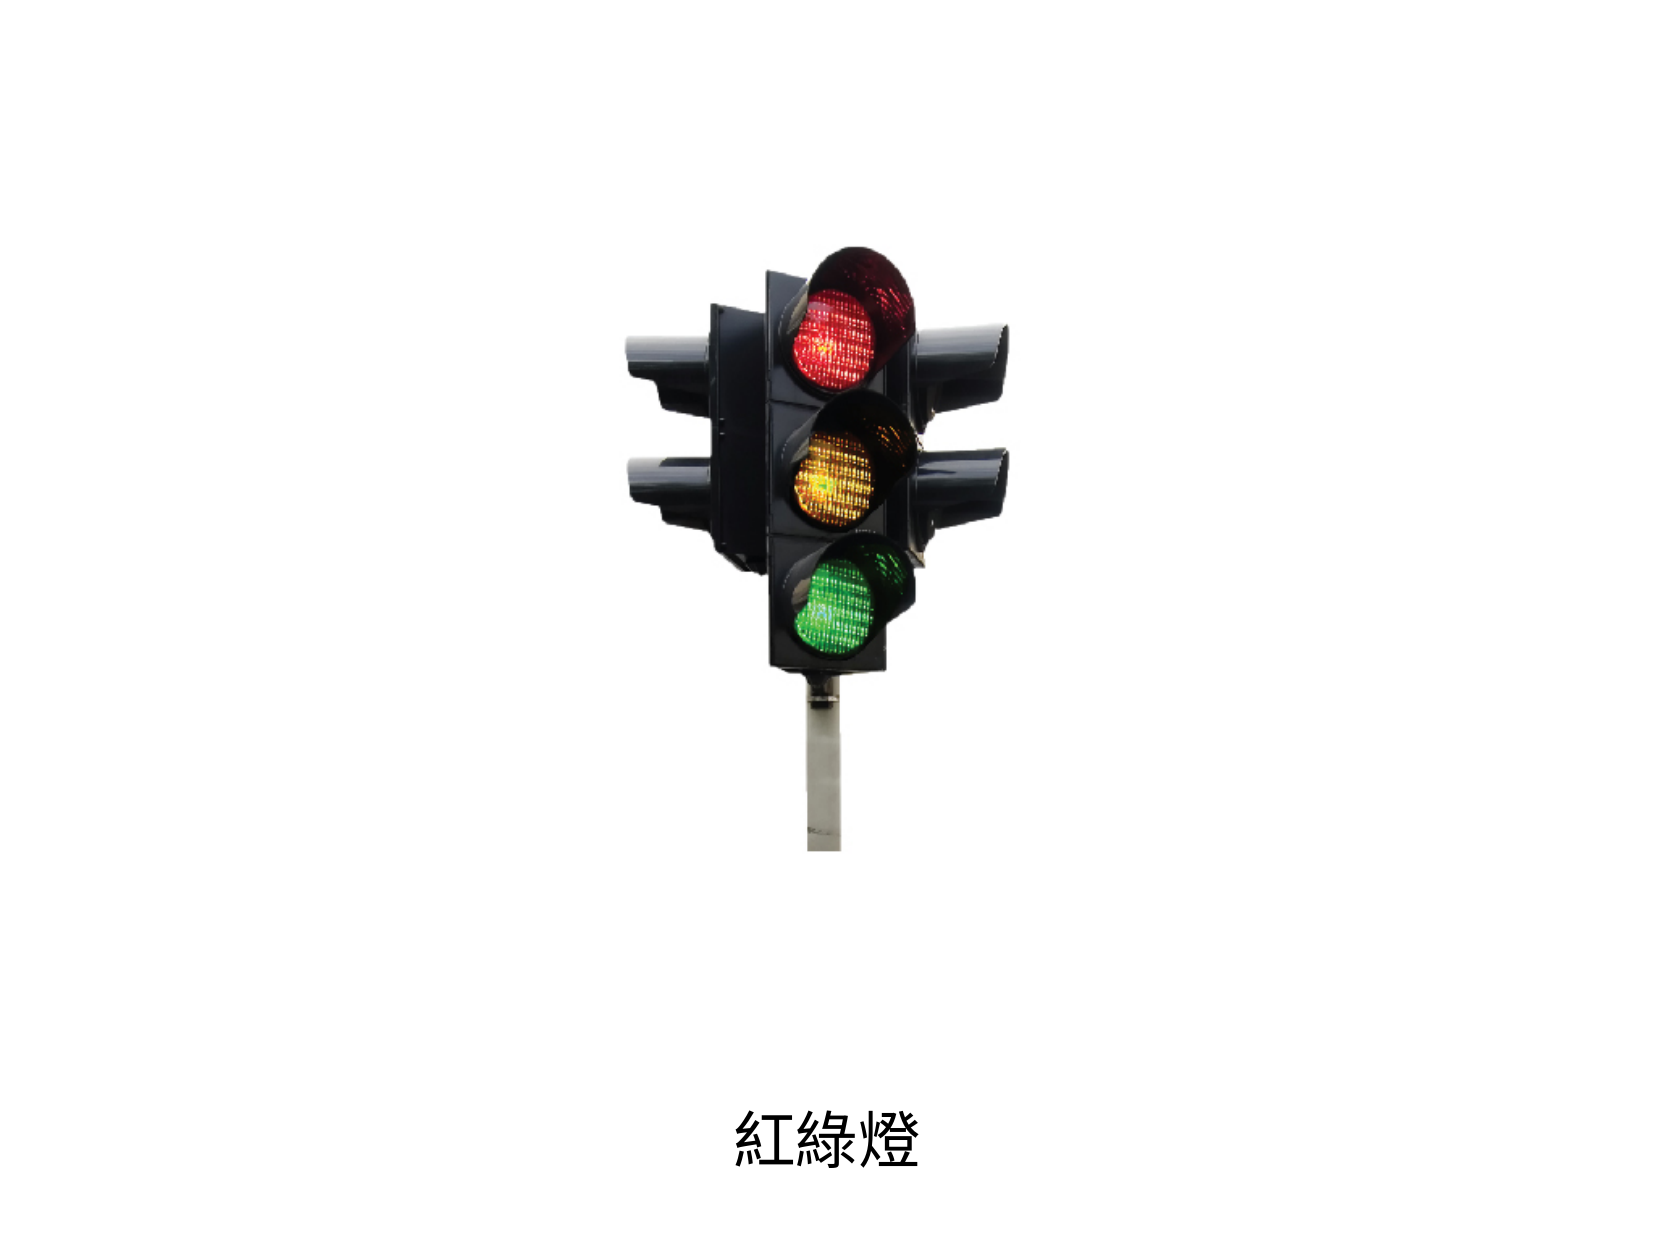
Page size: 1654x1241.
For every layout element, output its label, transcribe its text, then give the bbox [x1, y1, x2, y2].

title 紅綠燈 [0, 1032, 1654, 1241]
picture [0, 0, 1654, 1032]
